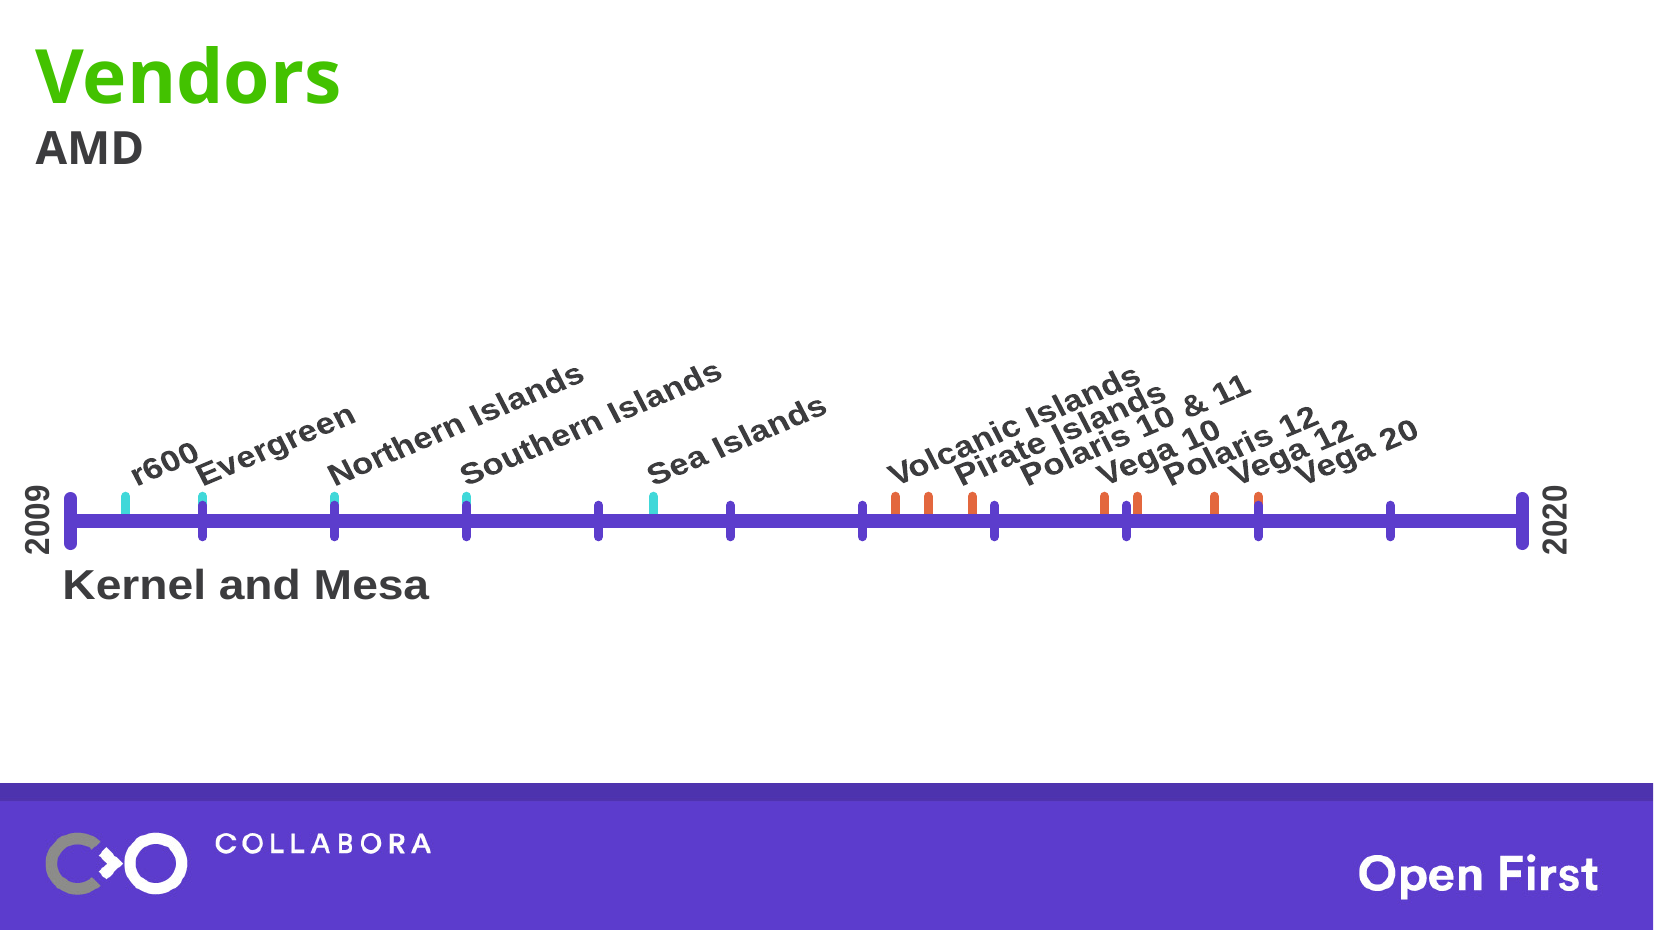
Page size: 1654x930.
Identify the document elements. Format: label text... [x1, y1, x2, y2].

title Vendors AMD [35, 28, 1608, 193]
picture [0, 0, 1654, 930]
